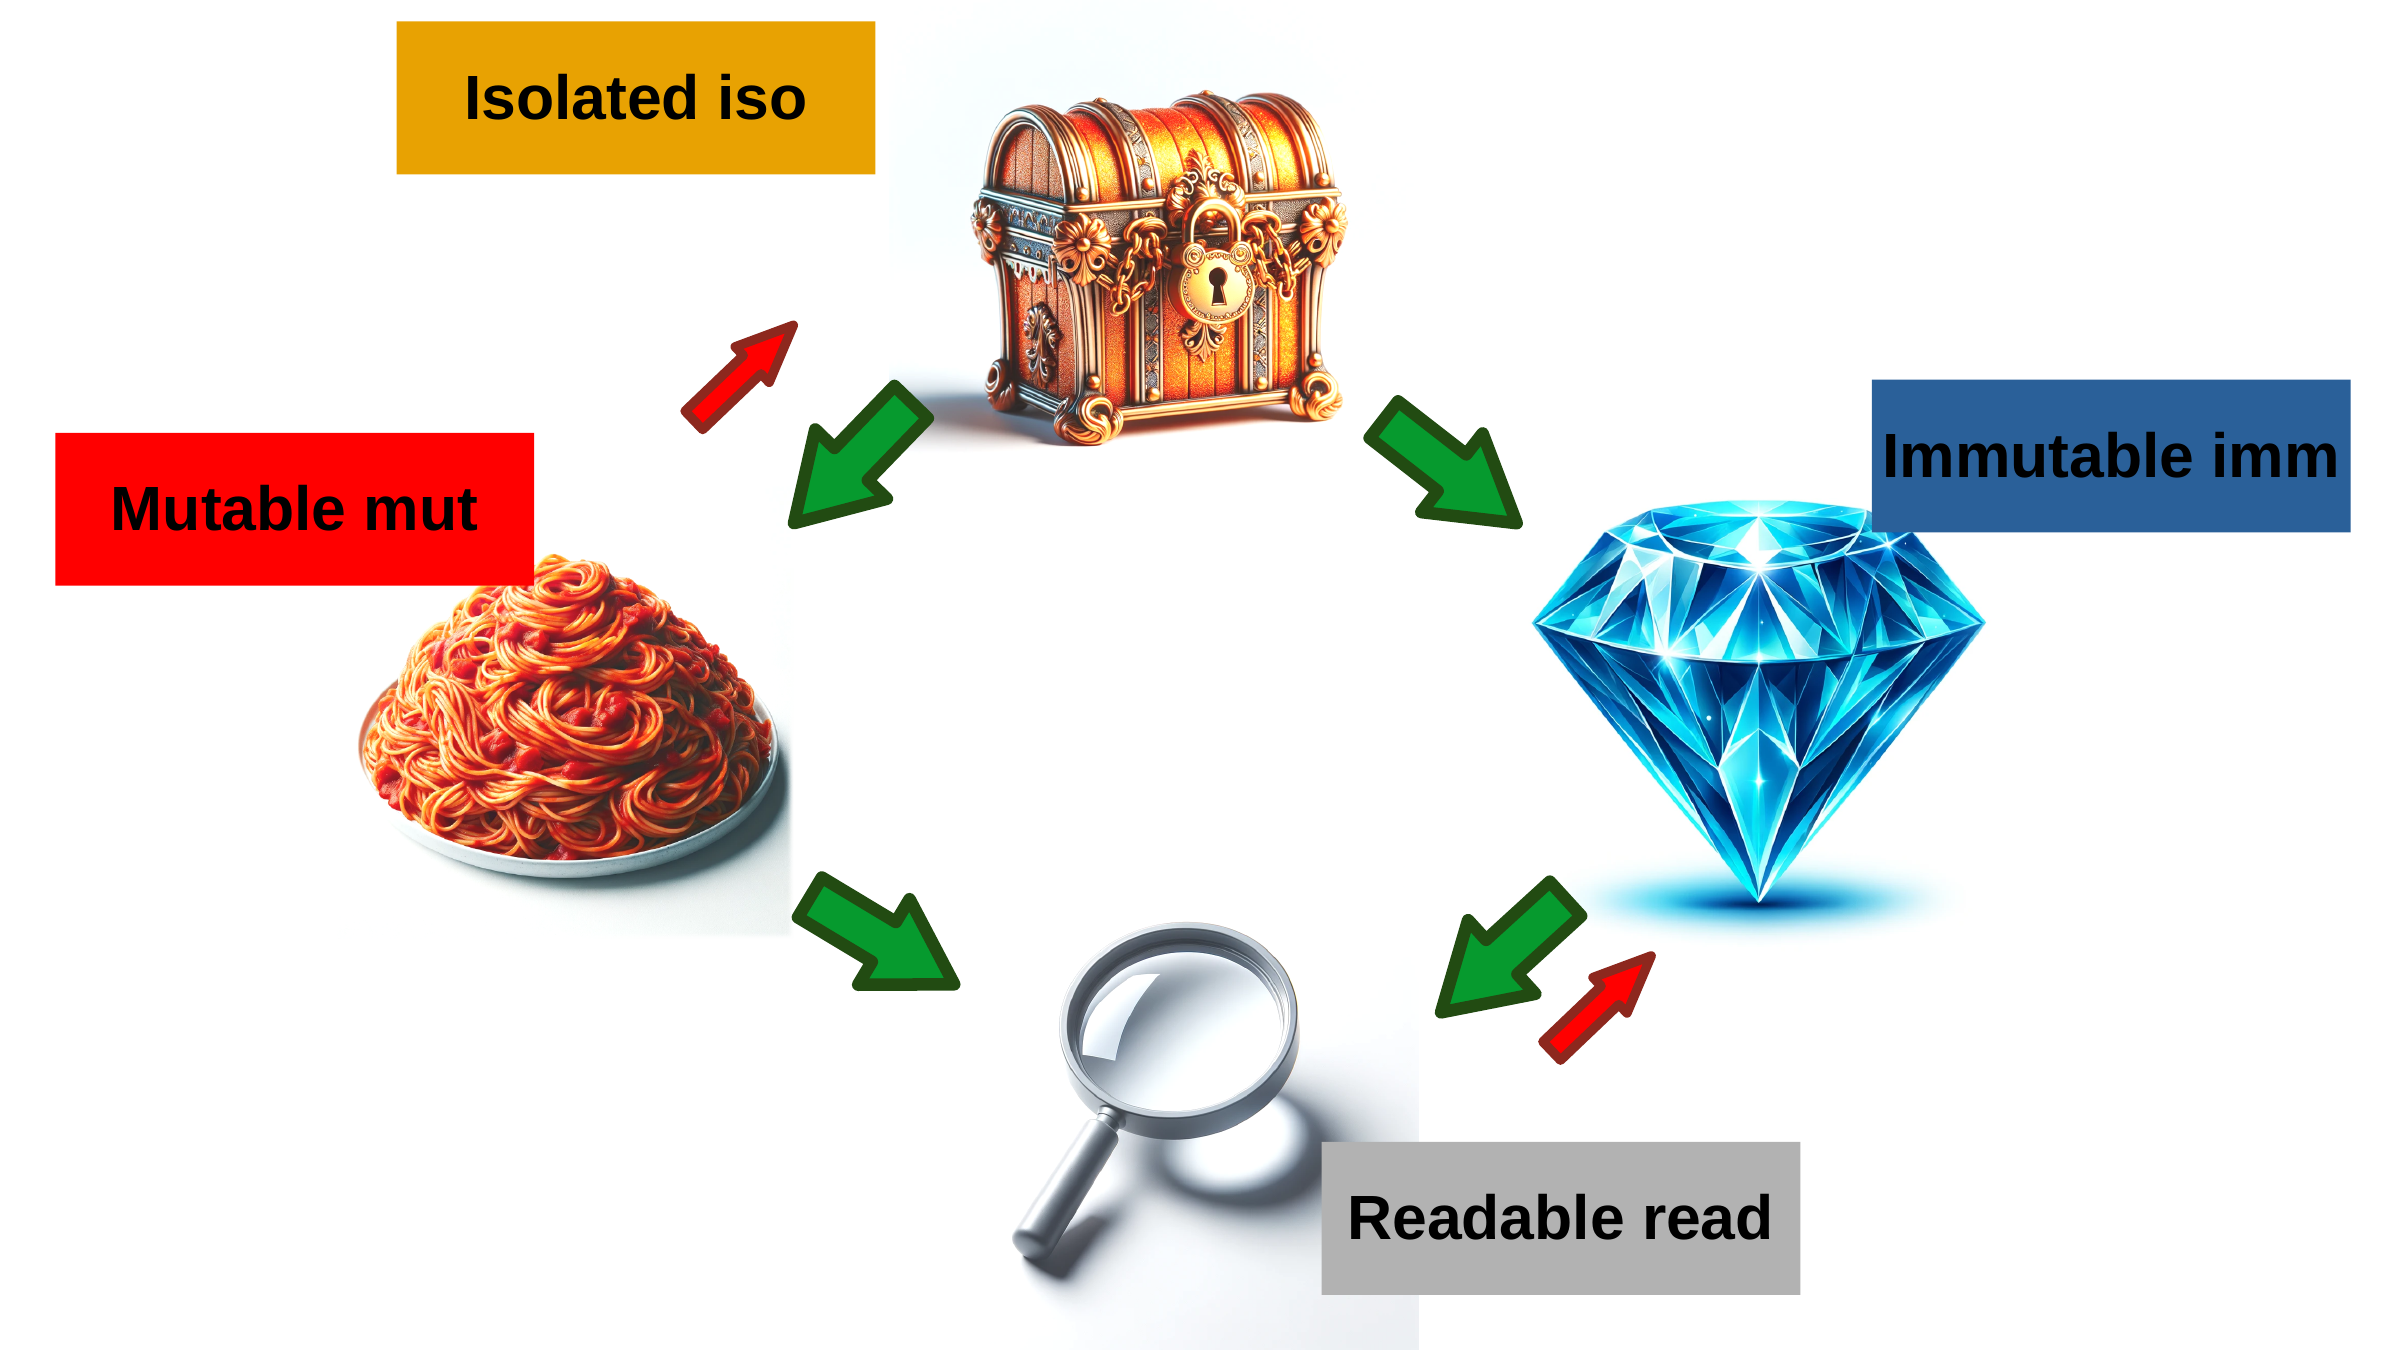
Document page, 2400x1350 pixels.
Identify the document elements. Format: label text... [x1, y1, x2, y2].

text_box Isolated iso [396, 21, 876, 175]
text_box [1542, 955, 1652, 1061]
picture [898, 835, 1419, 1350]
picture [337, 483, 794, 939]
text_box [1369, 401, 1517, 524]
text_box [685, 325, 794, 430]
text_box [1441, 881, 1582, 1013]
picture [889, 0, 1426, 514]
picture [1476, 429, 2033, 986]
text_box Mutable mut [55, 432, 535, 586]
text_box [797, 877, 955, 985]
text_box Readable read [1321, 1141, 1801, 1295]
text_box Immutable imm [1871, 379, 2351, 533]
text_box [793, 385, 928, 524]
